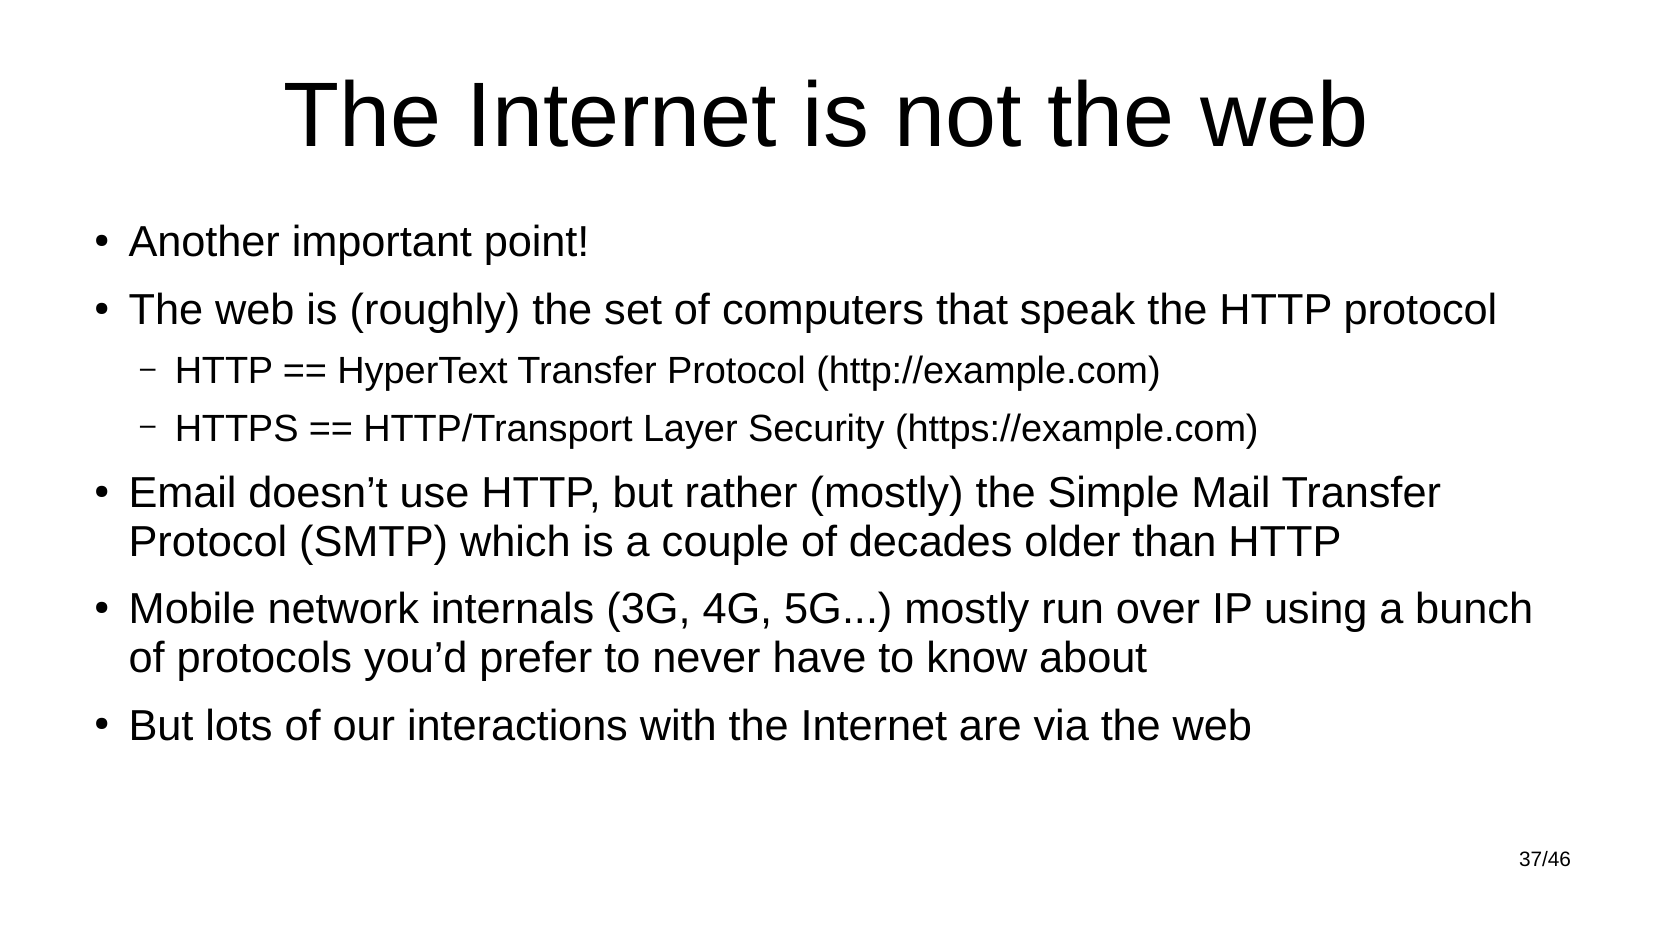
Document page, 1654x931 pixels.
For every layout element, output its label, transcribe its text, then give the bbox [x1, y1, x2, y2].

list Another important point! The web is (roughly) the set of computers that speak the HTTP protocol HTTP == HyperText Transfer Protocol (http://example.com) HTTPS == HTTP/Transport Layer Security (https://example.com) Email doesn’t use HTTP, but rather (mostly) the Simple Mail Transfer Protocol (SMTP) which is a couple of decades older than HTTP Mobile network internals (3G, 4G, 5G...) mostly run over IP using a bunch of protocols you’d prefer to never have to know about But lots of our interactions with the Internet are via the web [82, 217, 1571, 758]
title The Internet is not the web [82, 37, 1571, 193]
